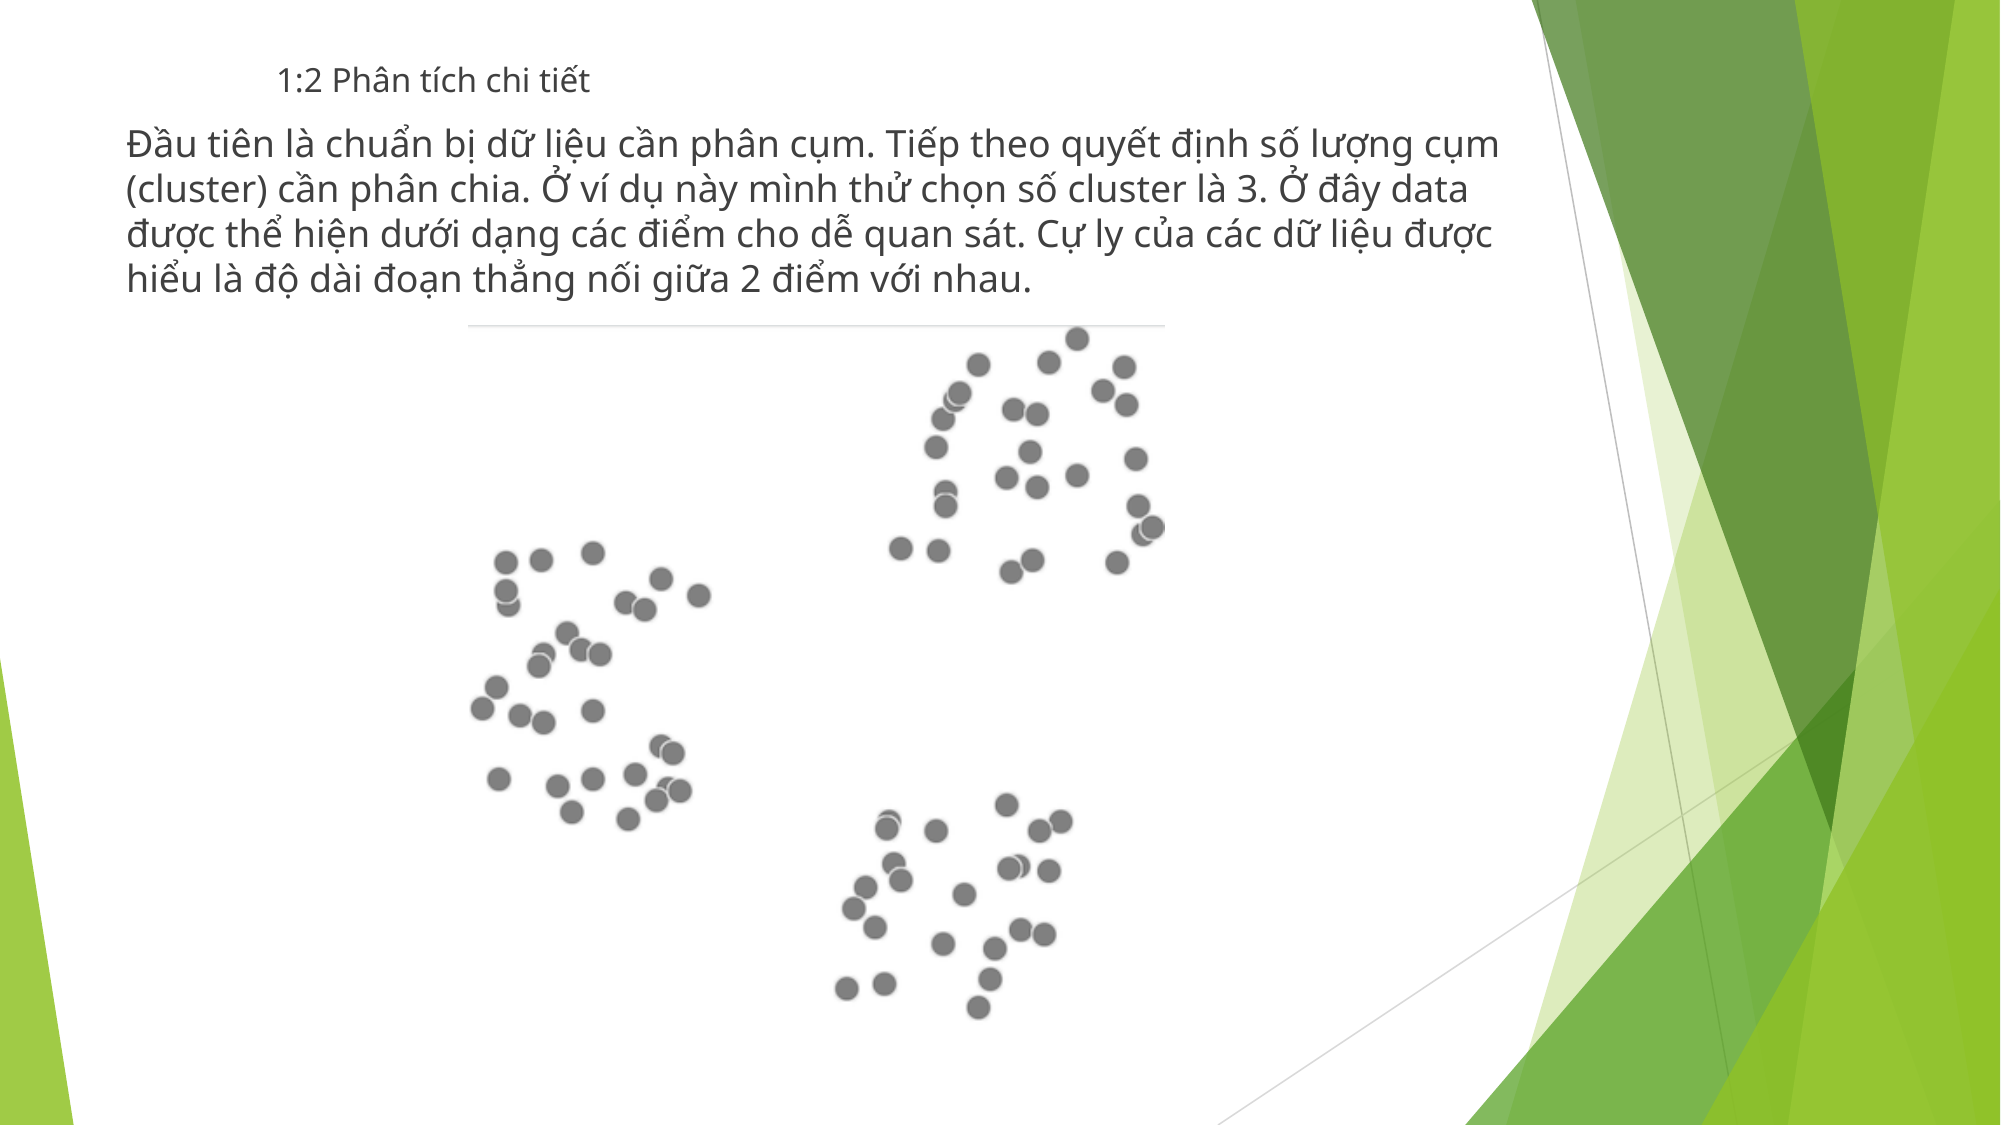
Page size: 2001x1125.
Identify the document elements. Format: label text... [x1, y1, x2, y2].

list 1:2 Phân tích chi tiết Đầu tiên là chuẩn bị dữ liệu cần phân cụm. Tiếp theo quyết định số lượng cụm (cluster) cần phân chia. Ở ví dụ này mình thử chọn số cluster là 3. Ở đây data được thể hiện dưới dạng các điểm cho dễ quan sát. Cự ly của các dữ liệu được hiểu là độ dài đoạn thẳng nối giữa 2 điểm với nhau. [111, 51, 1522, 992]
picture [468, 325, 1165, 1026]
